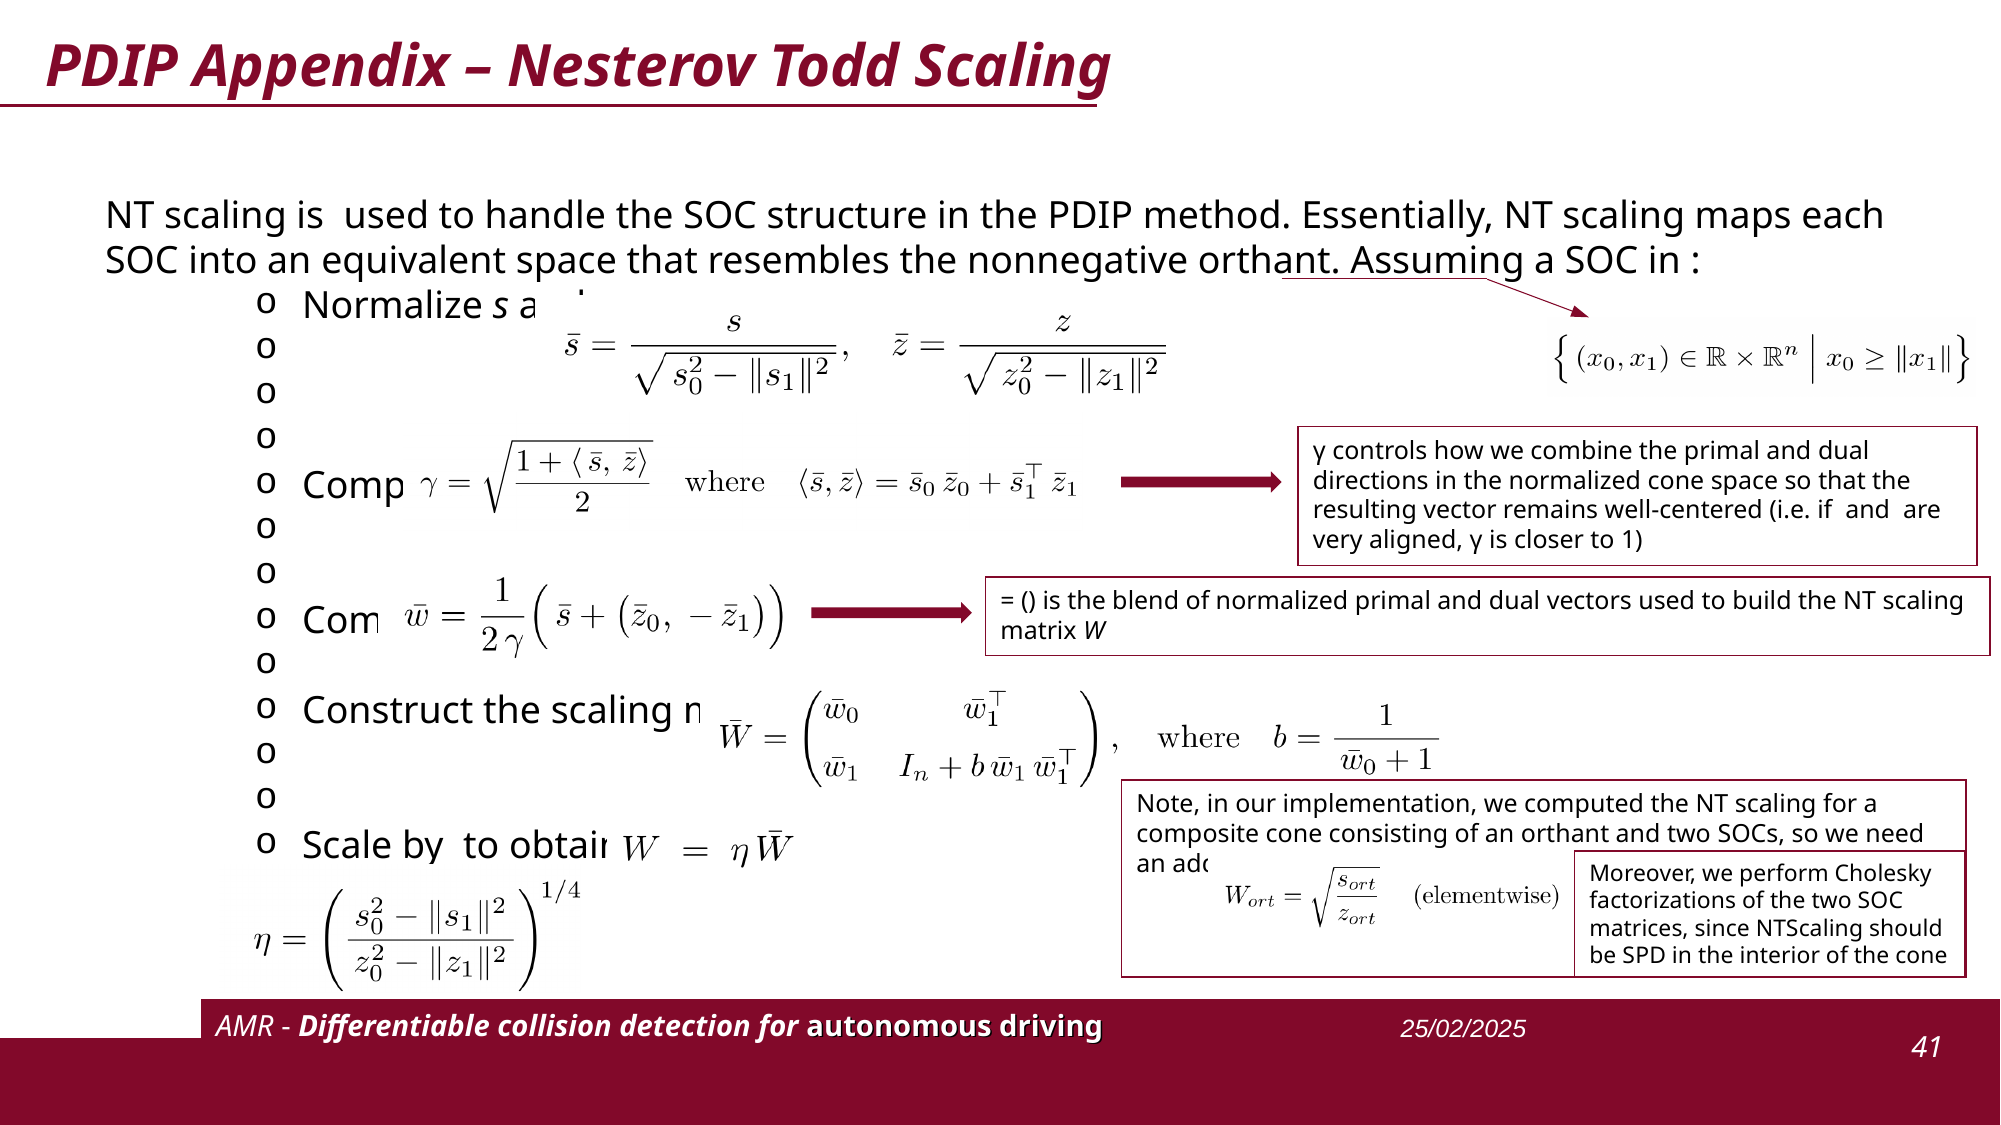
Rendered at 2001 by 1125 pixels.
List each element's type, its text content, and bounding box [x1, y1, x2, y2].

text_box [0, 999, 2000, 1125]
picture [1547, 317, 1976, 397]
text_box NT scaling is used to handle the SOC structure in the PDIP method. Essentially, NT scaling maps each SOC into an equivalent space that resembles the nonnegative orthant. Assuming a SOC in : Normalize s and z Compute Compute Construct the scaling matrix Scale by to obtain [90, 183, 1932, 891]
picture [378, 562, 786, 664]
picture [403, 295, 1190, 531]
picture [607, 668, 1442, 882]
text_box AMR - Differentiable collision detection for autonomous driving [201, 999, 1202, 1051]
picture [1208, 851, 1574, 937]
picture [219, 865, 581, 993]
text_box = () is the blend of normalized primal and dual vectors used to build the NT scaling matrix W [985, 577, 1990, 656]
text_box Moreover, we perform Cholesky factorizations of the two SOC matrices, since NTScaling should be SPD in the interior of the cone [1574, 850, 1965, 978]
text_box [1121, 471, 1282, 493]
text_box γ controls how we combine the primal and dual directions in the normalized cone space so that the resulting vector remains well-centered (i.e. if and are very aligned, γ is closer to 1) [1297, 426, 1978, 566]
text_box [811, 602, 972, 624]
text_box 25/02/2025 [1385, 1004, 1589, 1050]
text_box 41 [1896, 1020, 1966, 1072]
text_box Note, in our implementation, we computed the NT scaling for a composite cone consisting of an orthant and two SOCs, so we need an additional factor: [1121, 780, 1966, 978]
text_box PDIP Appendix – Nesterov Todd Scaling [30, 20, 1133, 107]
